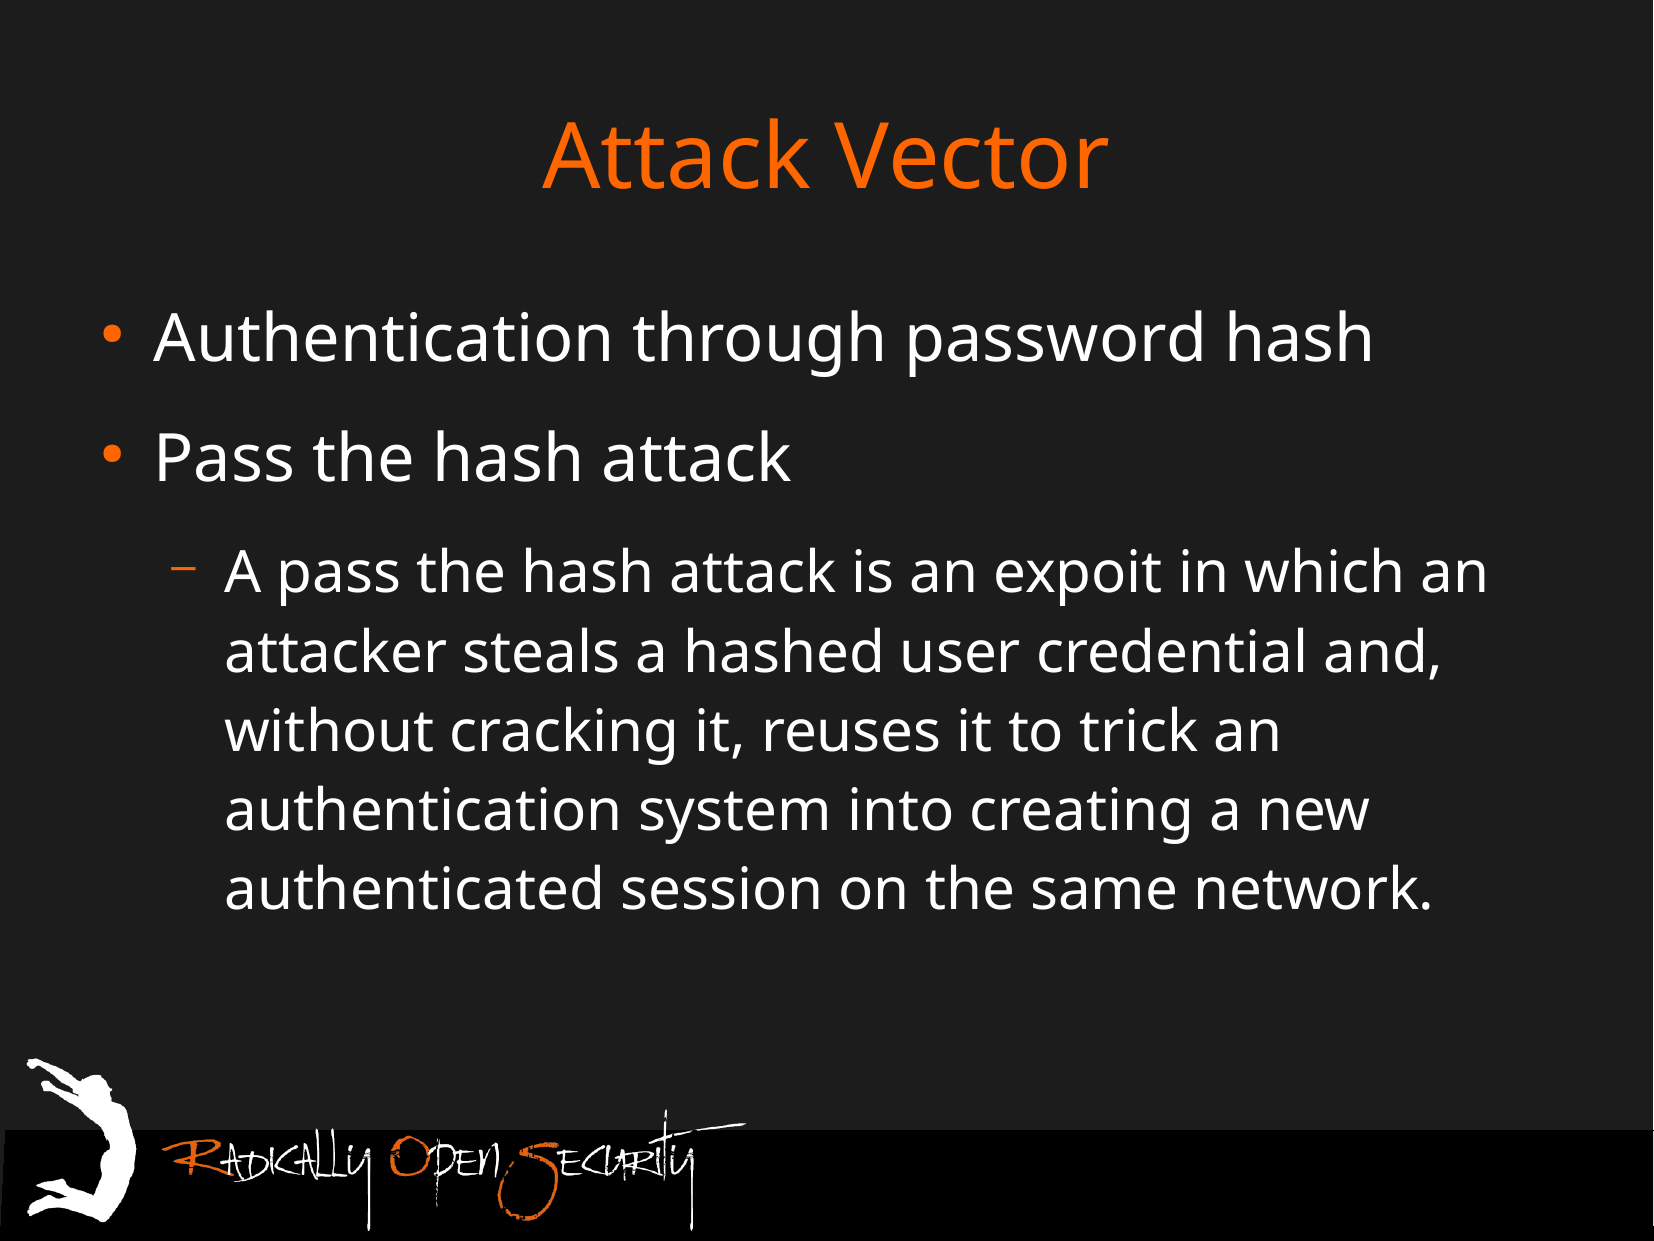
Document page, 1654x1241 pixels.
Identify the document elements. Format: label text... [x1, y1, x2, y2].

picture [0, 1022, 778, 1241]
title Attack Vector [82, 49, 1571, 257]
list Authentication through password hash Pass the hash attack A pass the hash attack is an expoit in which an attacker steals a hashed user credential and, without cracking it, reuses it to trick an authentication system into creating a new authenticated session on the same network. [82, 290, 1571, 1010]
